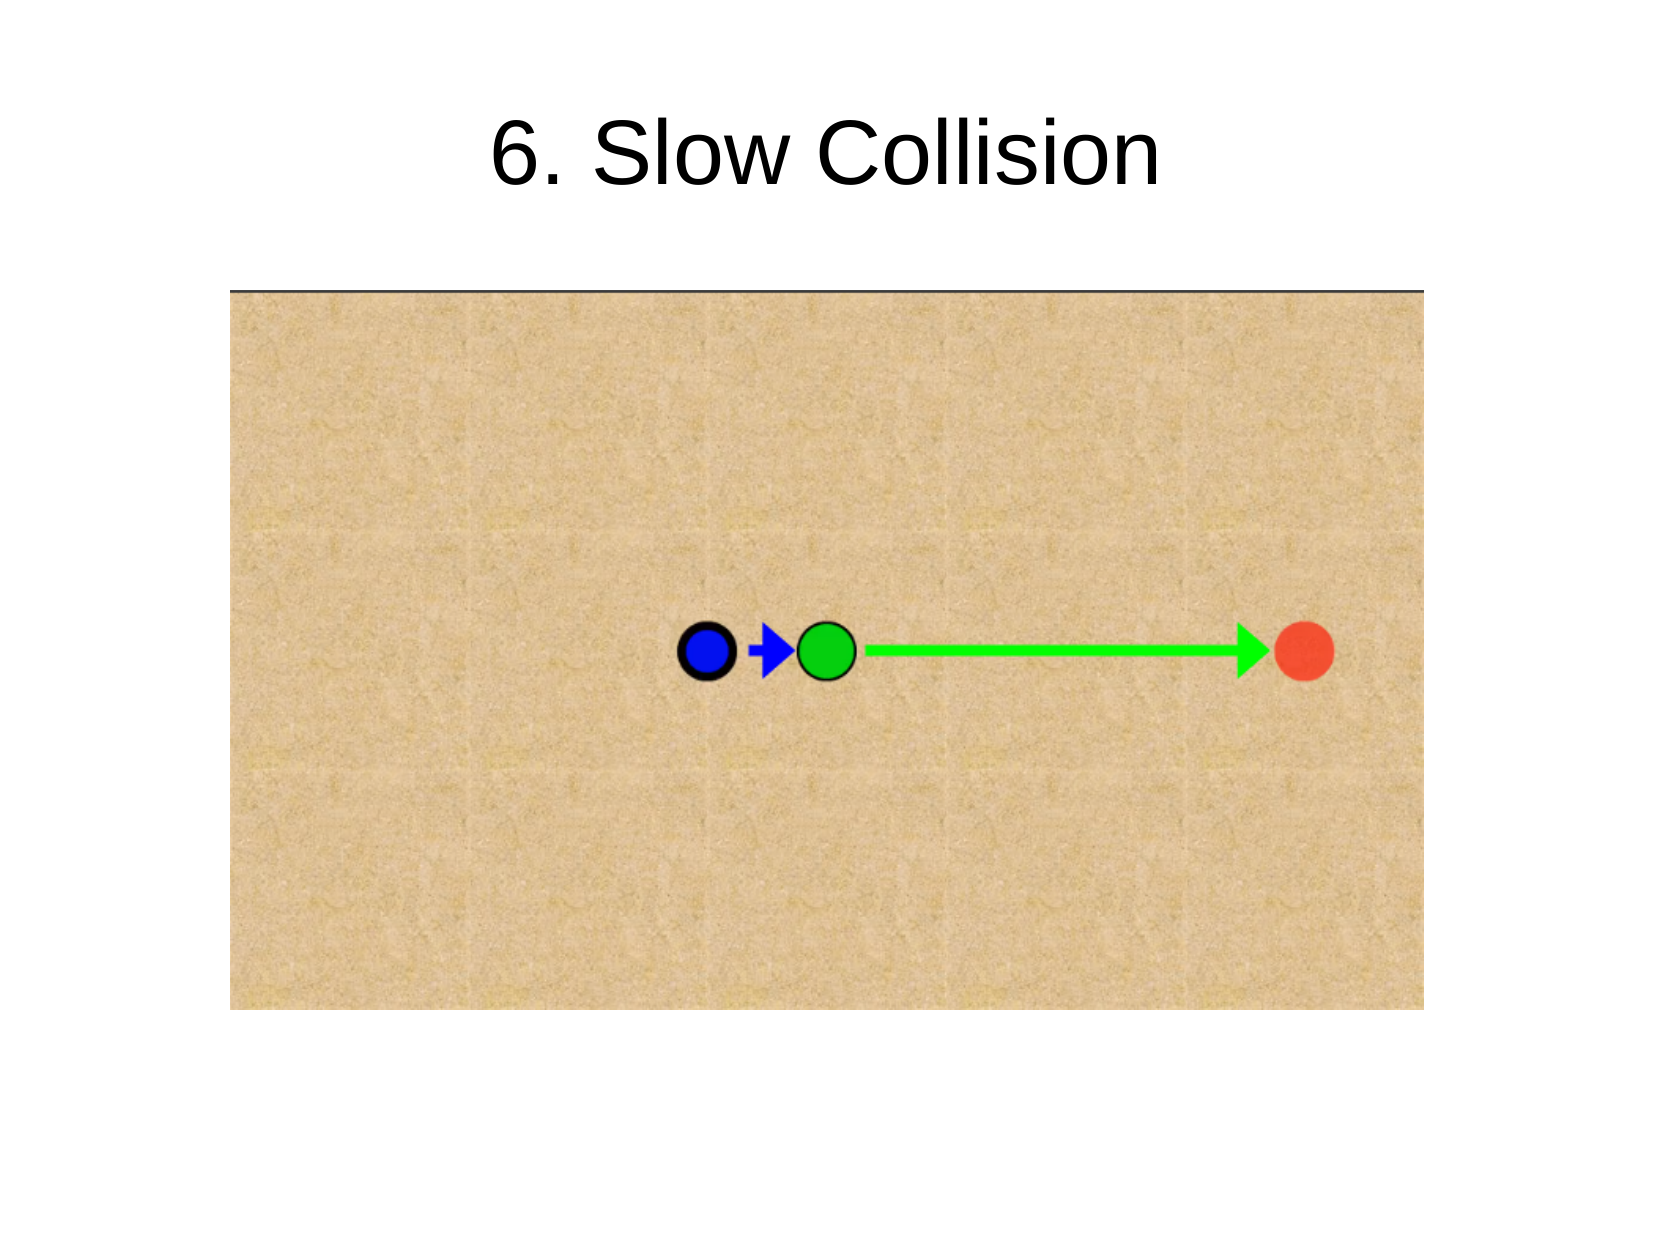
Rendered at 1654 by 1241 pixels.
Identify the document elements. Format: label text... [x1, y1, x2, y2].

title 6. Slow Collision [82, 49, 1571, 257]
picture [230, 290, 1424, 1010]
